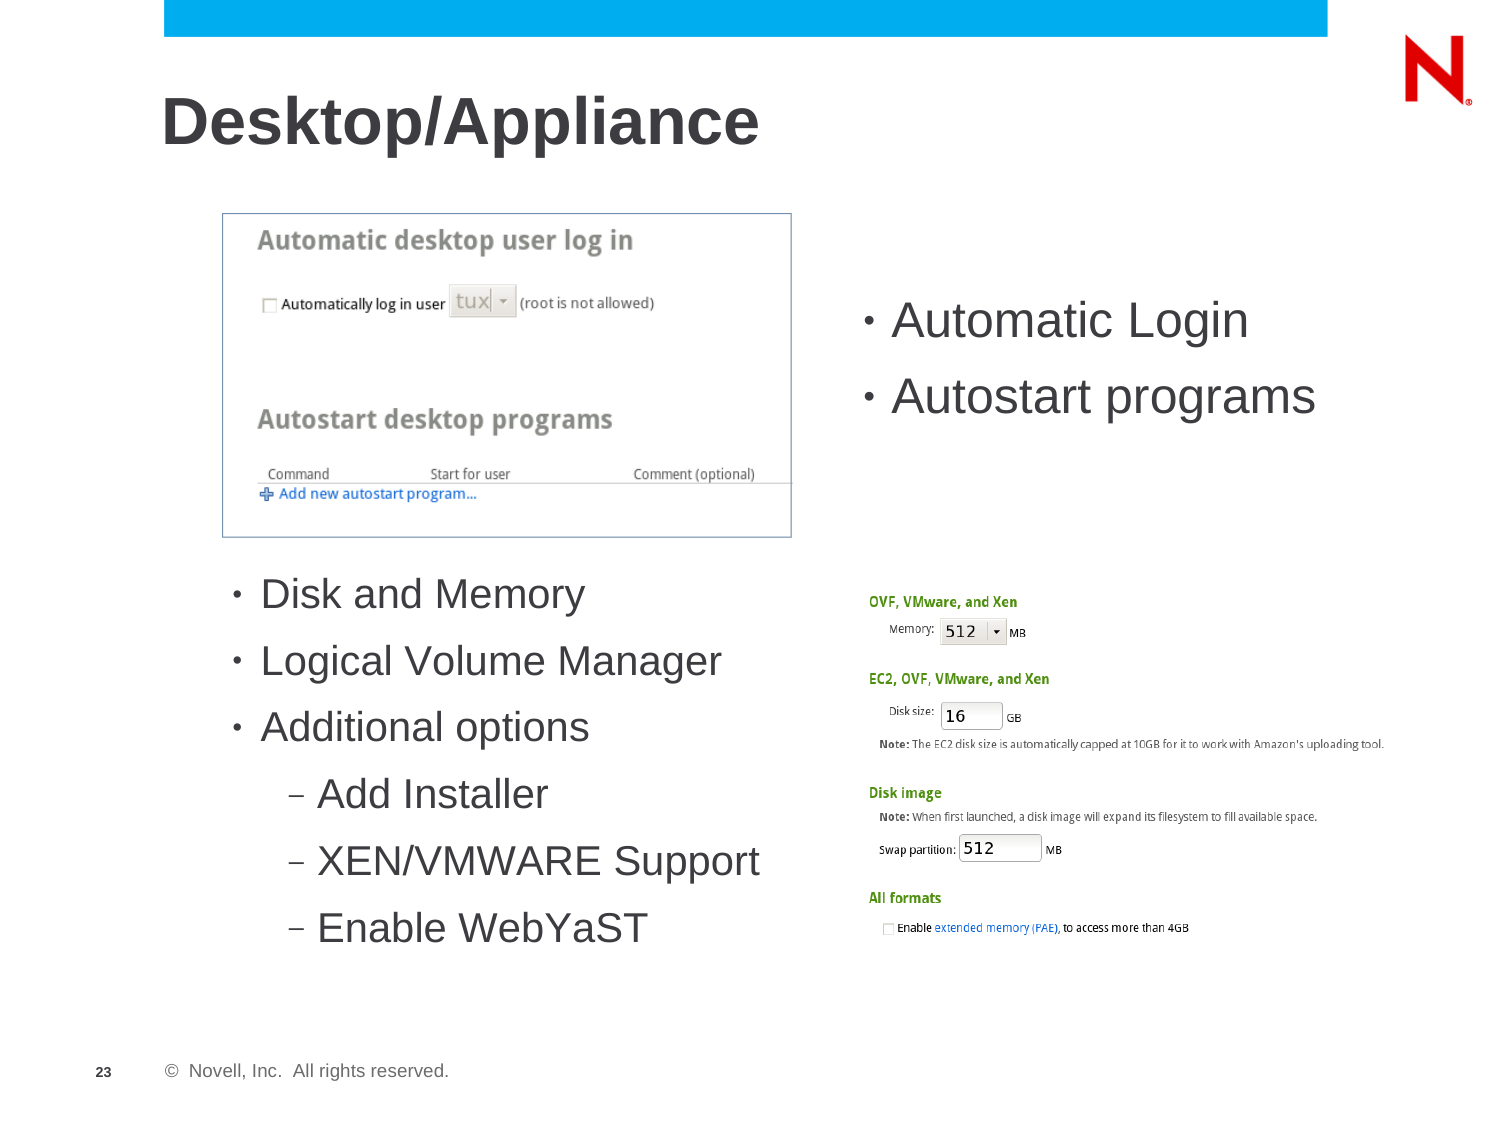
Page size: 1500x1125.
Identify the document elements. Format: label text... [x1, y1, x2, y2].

picture [222, 213, 793, 539]
picture [838, 570, 1405, 969]
list Automatic Login Autostart programs [863, 289, 1418, 482]
picture [1403, 32, 1473, 107]
list Disk and Memory Logical Volume Manager Additional options Add Installer XEN/VMWARE Support Enable WebYaST [232, 568, 787, 1042]
title Desktop/Appliance [161, 41, 1383, 205]
